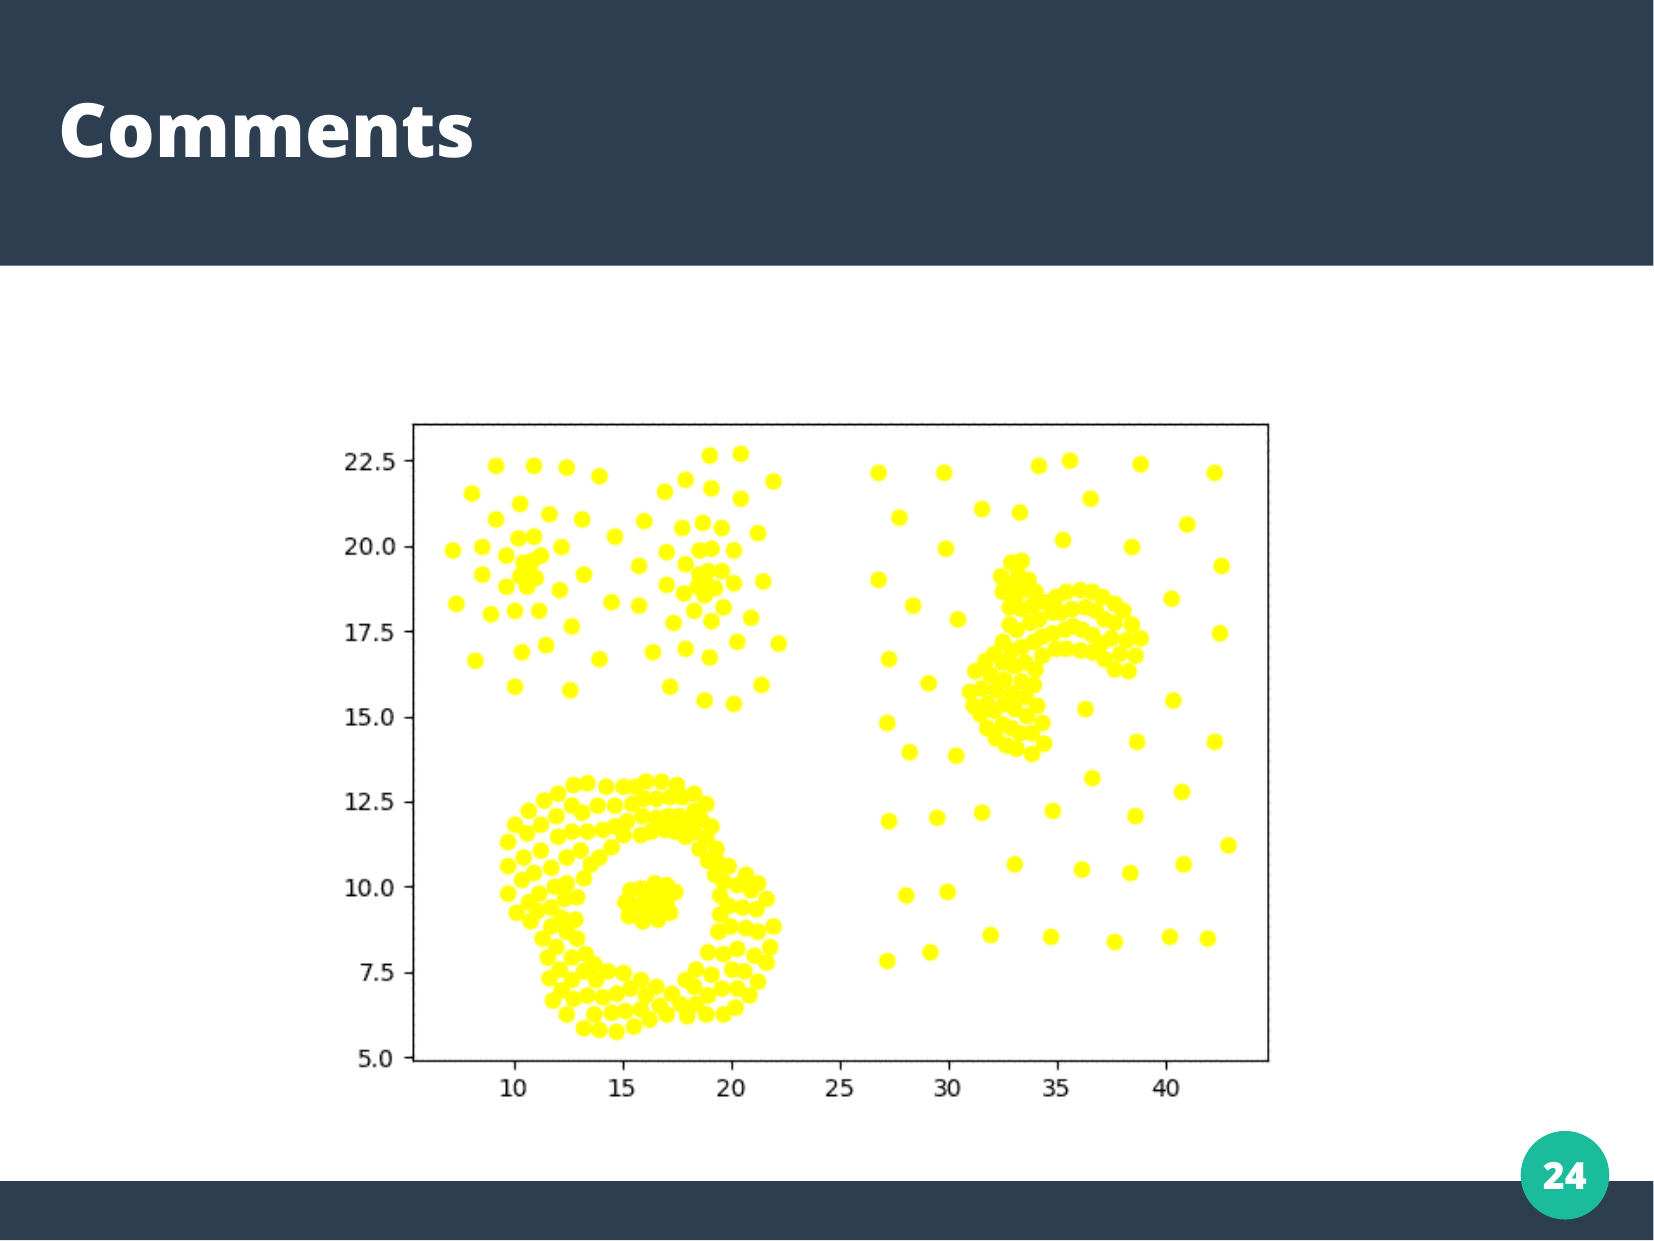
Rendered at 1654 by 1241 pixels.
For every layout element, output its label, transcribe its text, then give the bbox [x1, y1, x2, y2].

picture [275, 324, 1378, 1152]
title Comments [59, 49, 1595, 207]
